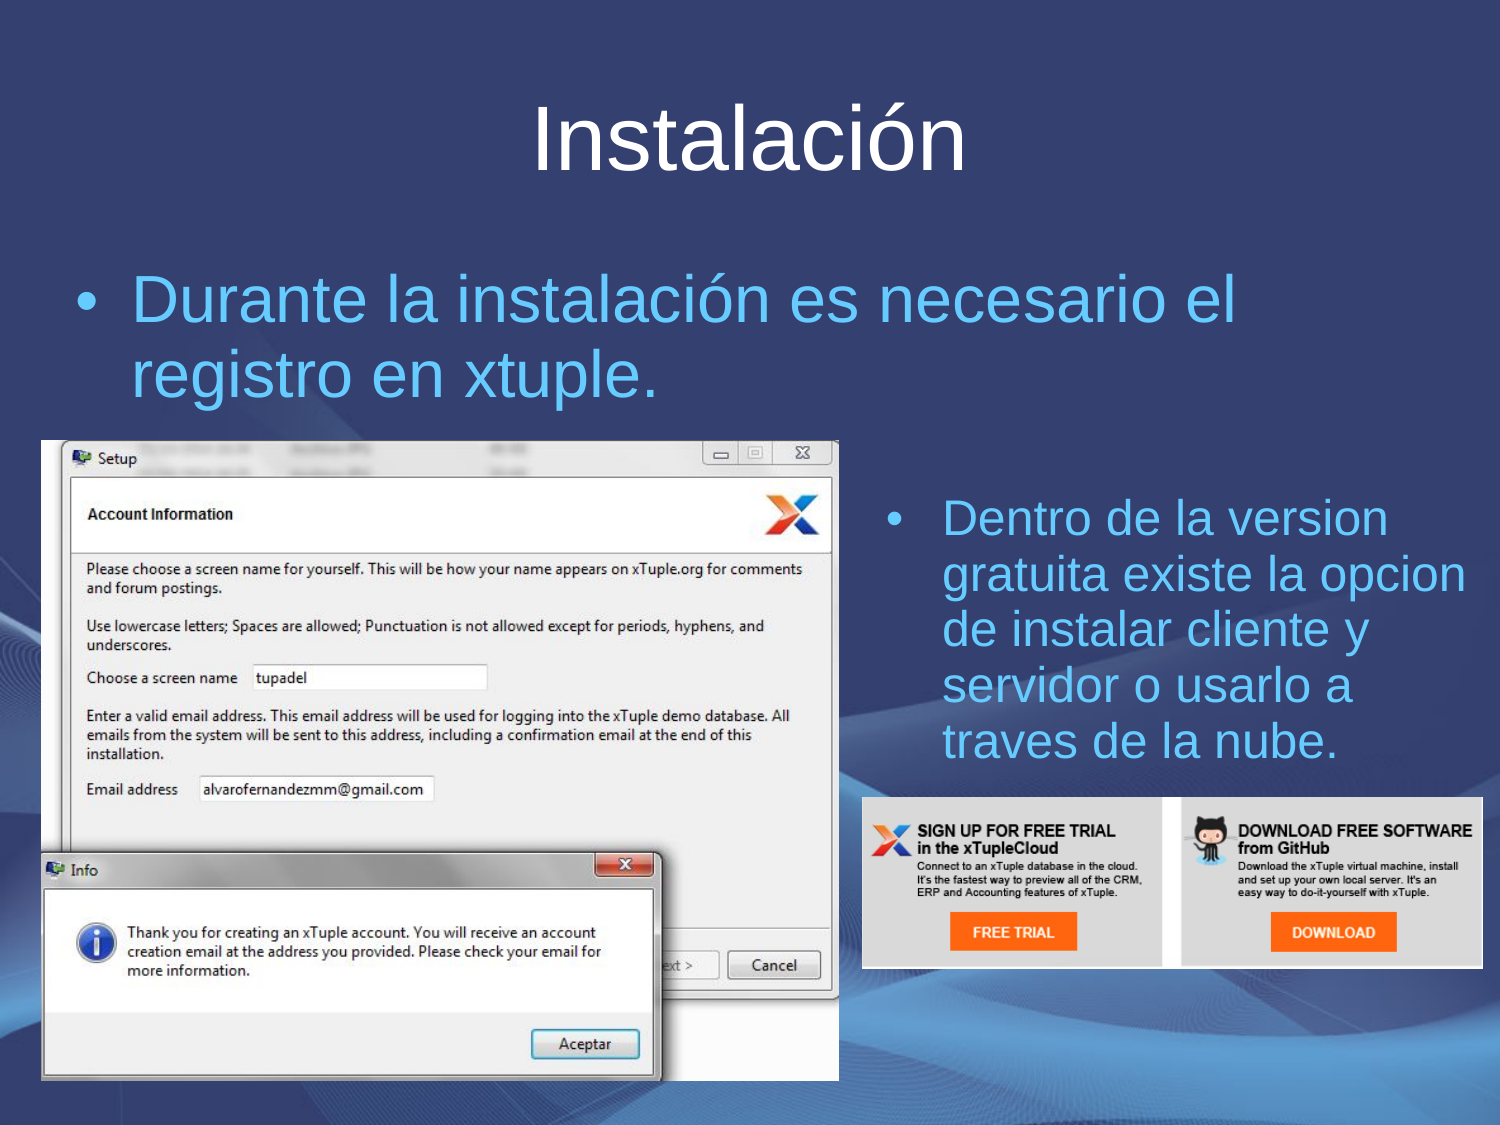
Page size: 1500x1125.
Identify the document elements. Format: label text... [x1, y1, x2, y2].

list Dentro de la version gratuita existe la opcion de instalar cliente y servidor o usarlo a traves de la nube. [885, 490, 1477, 797]
title Instalación [75, 45, 1426, 233]
picture [0, 0, 1500, 1125]
list Durante la instalación es necesario el registro en xtuple. [75, 262, 1426, 915]
